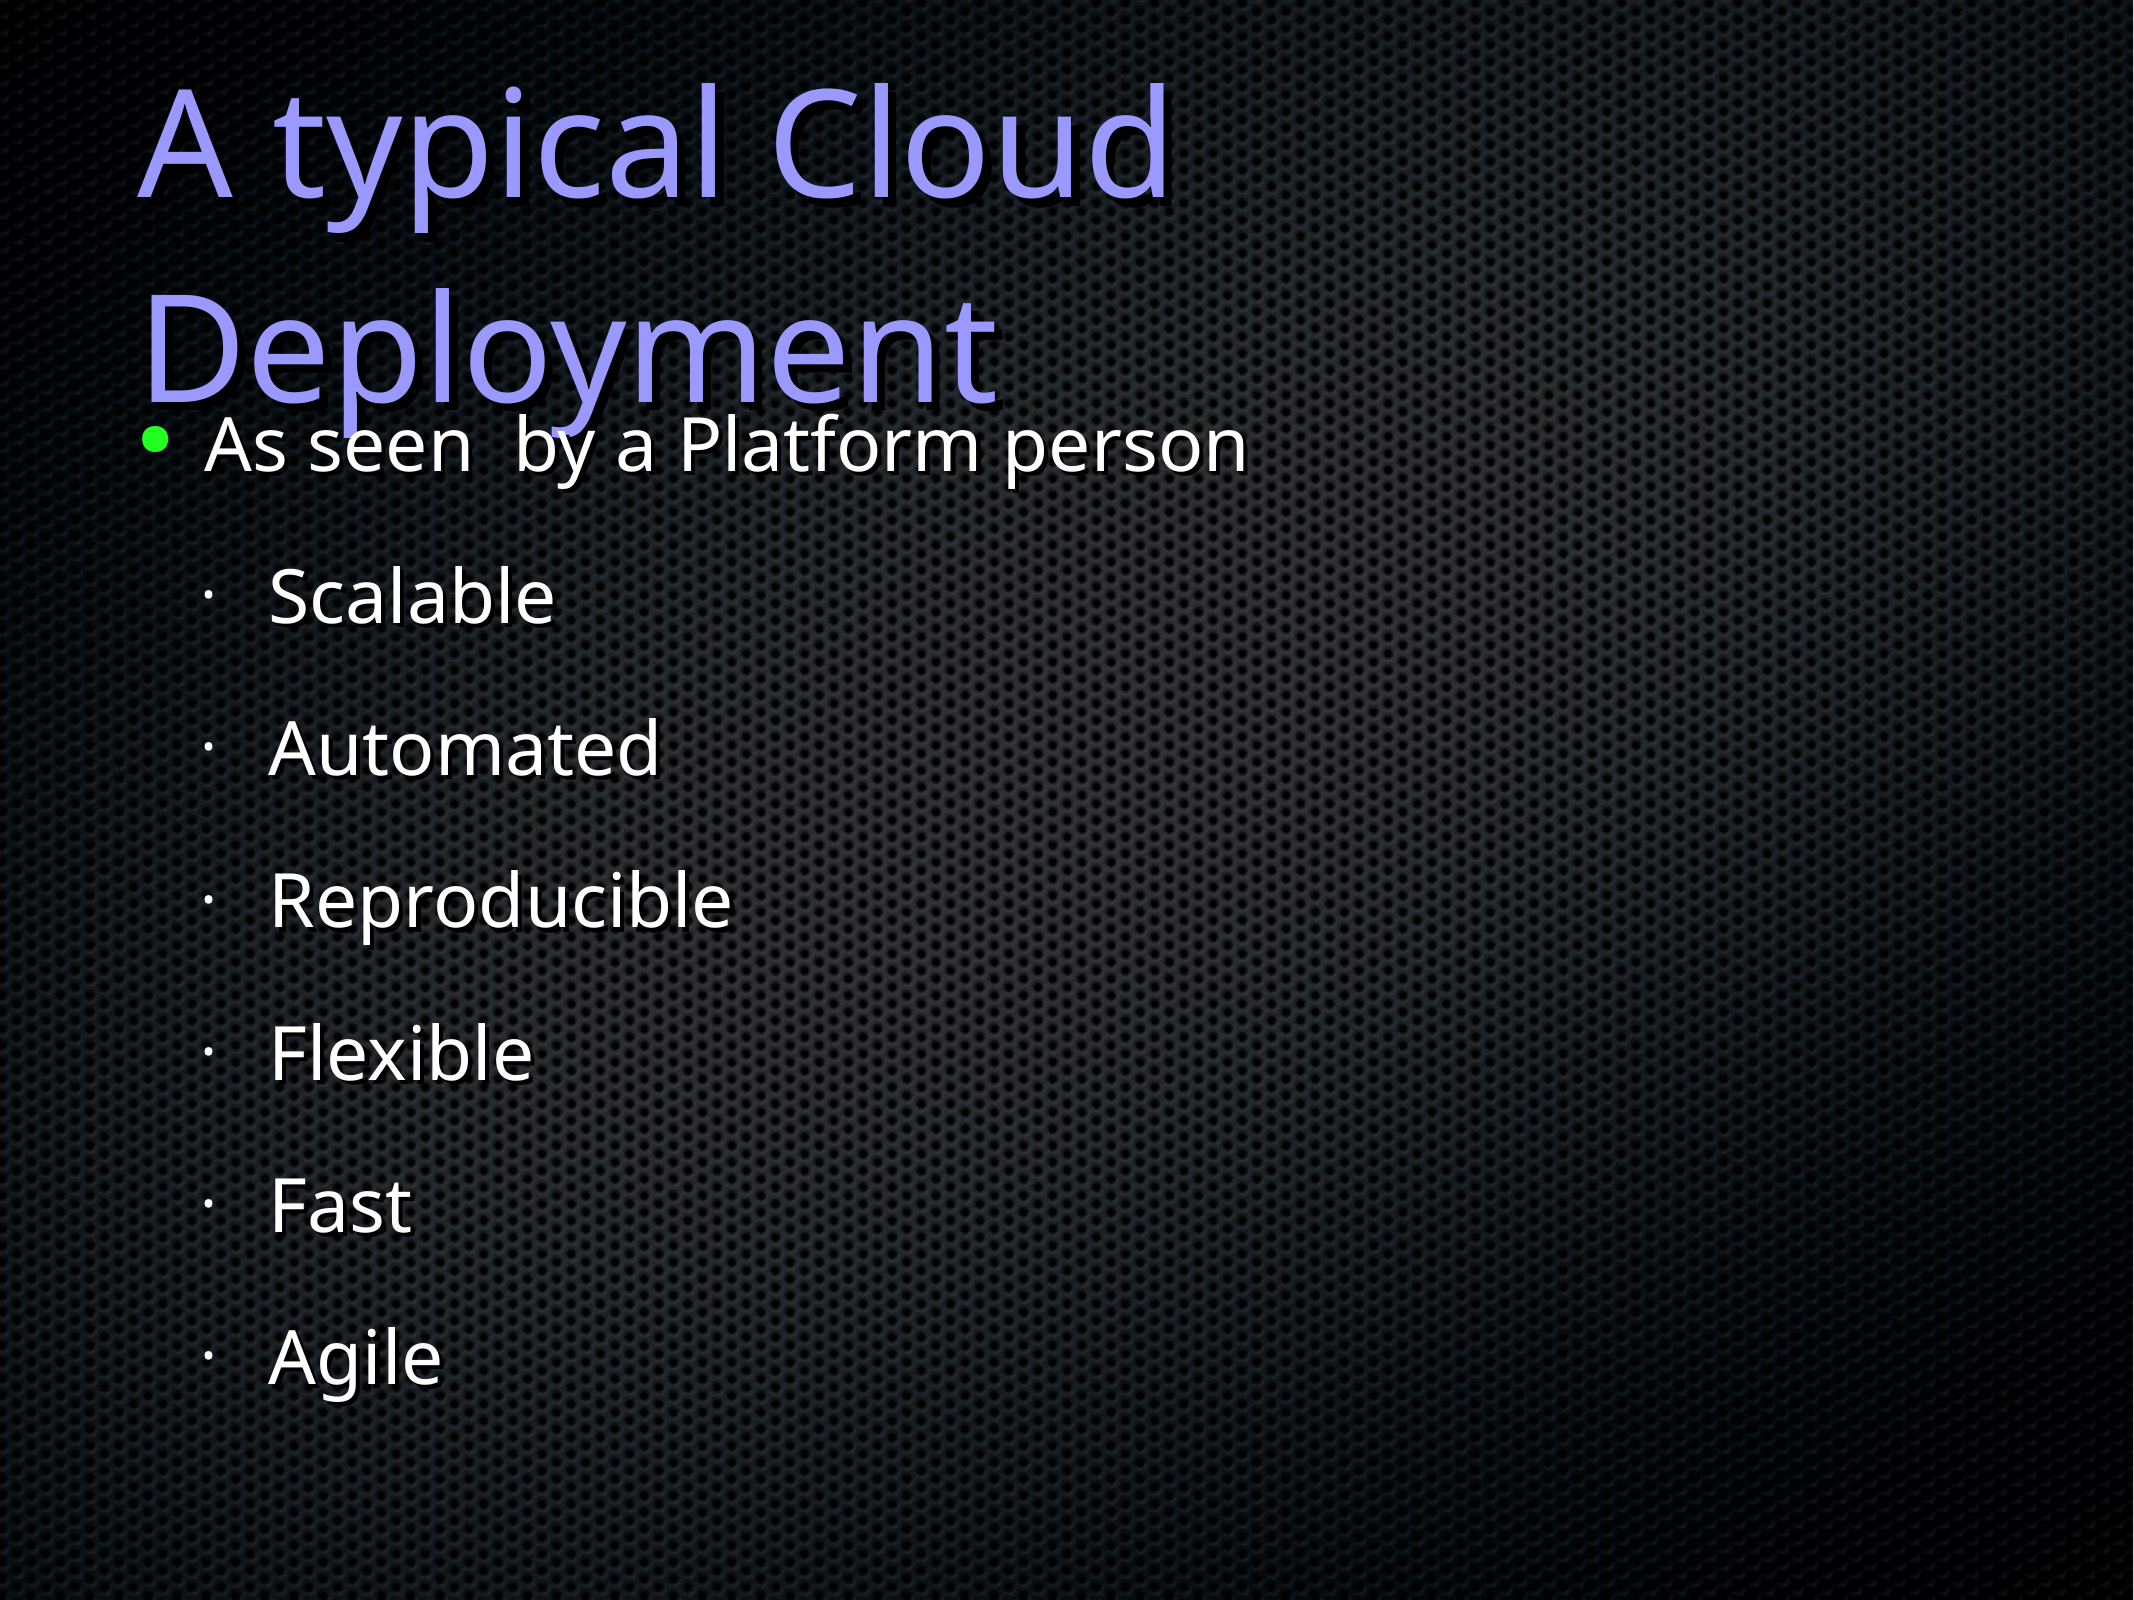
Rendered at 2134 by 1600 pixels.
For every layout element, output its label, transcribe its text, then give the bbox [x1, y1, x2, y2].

title A typical Cloud Deployment [129, 33, 2005, 405]
list As seen by a Platform person Scalable Automated Reproducible Flexible Fast Agile [129, 405, 2005, 1545]
picture [0, 0, 2134, 1600]
